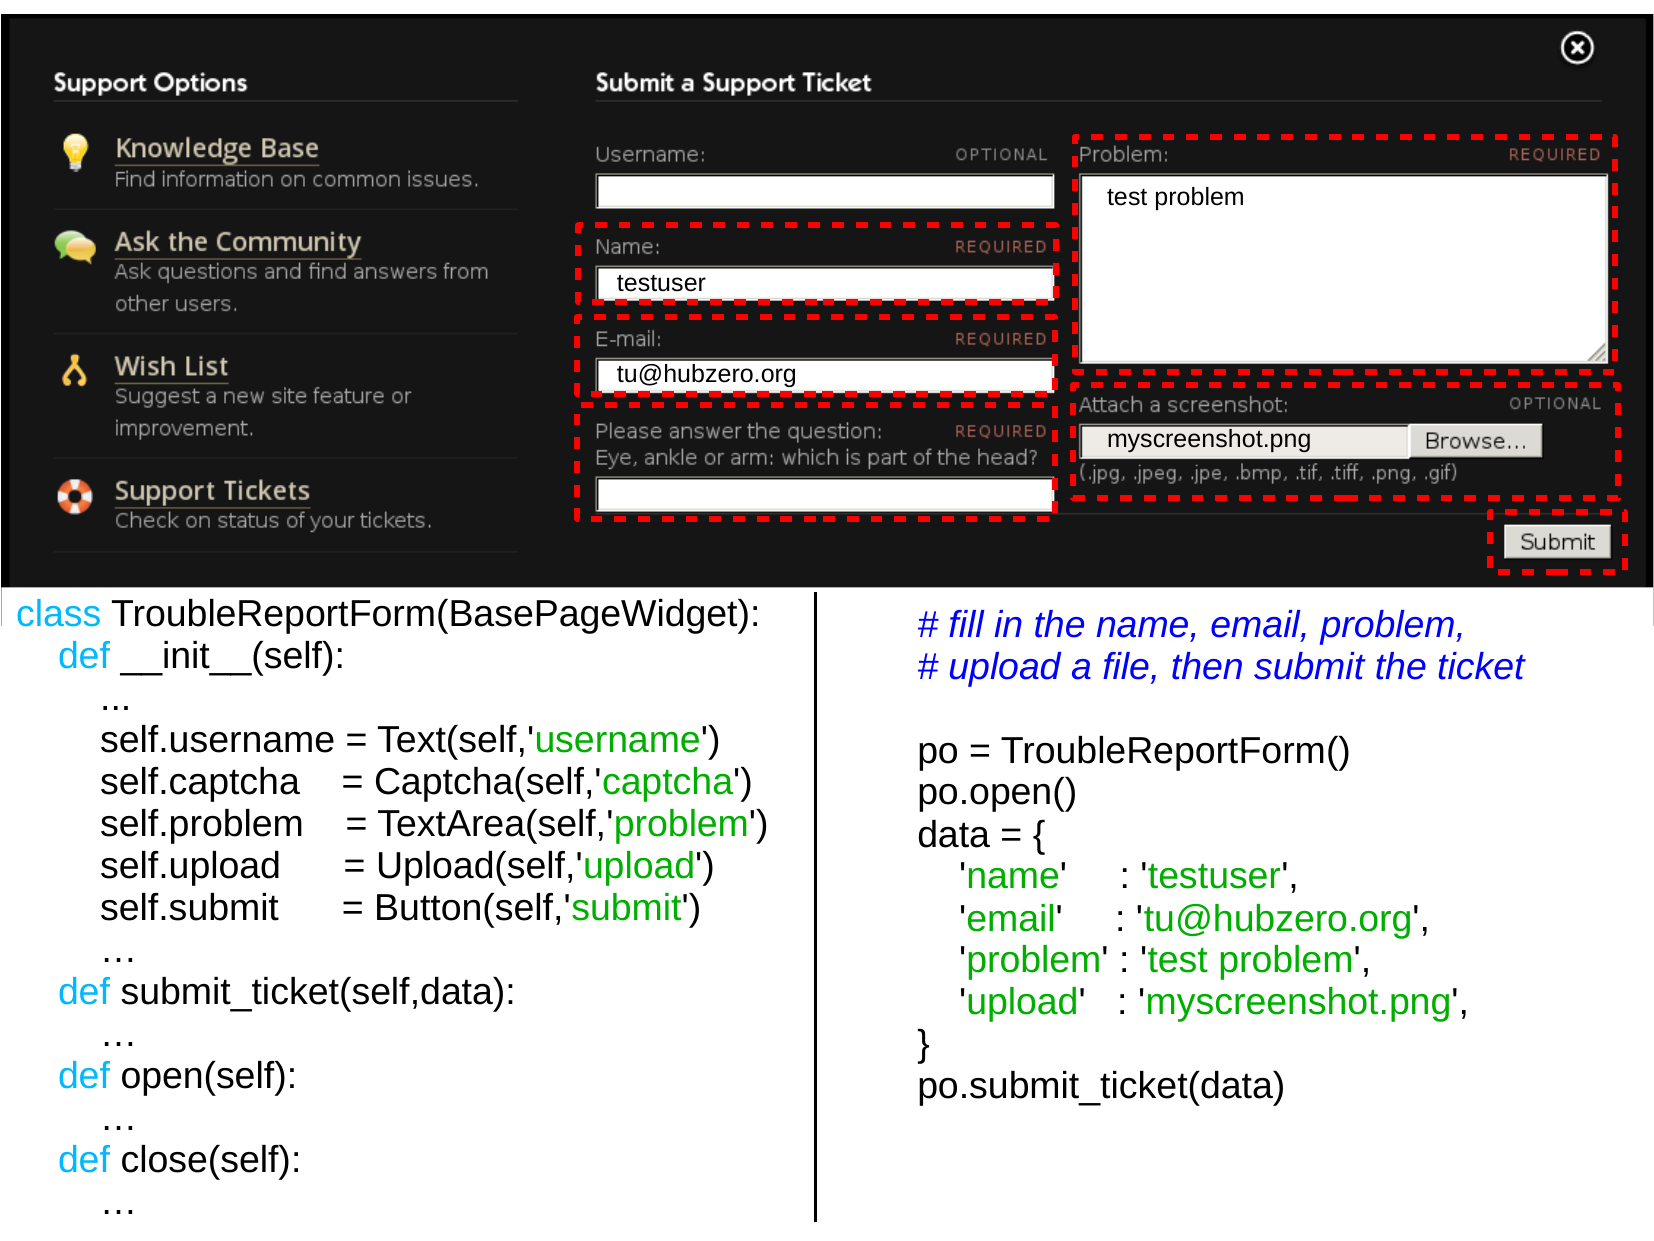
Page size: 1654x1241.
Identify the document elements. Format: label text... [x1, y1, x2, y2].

text_box testuser [602, 260, 722, 304]
text_box class TroubleReportForm(BasePageWidget): def __init__(self): ... self.username = Text(self,'username') self.captcha = Captcha(self,'captcha') self.problem = TextArea(self,'problem') self.upload = Upload(self,'upload') self.submit = Button(self,'submit') … def submit_ticket(self,data): … def open(self): … def close(self): … [1, 585, 784, 1231]
text_box [784, 587, 1654, 1212]
text_box test problem [1092, 175, 1261, 219]
text_box tu@hubzero.org [602, 352, 813, 396]
text_box # fill in the name, email, problem, # upload a file, then submit the ticket po = TroubleReportForm() po.open() data = { 'name' : 'testuser', 'email' : 'tu@hubzero.org', 'problem' : 'test problem', 'upload' : 'myscreenshot.png', } po.submit_ticket(data) [902, 595, 1540, 1115]
text_box myscreenshot.png [1092, 417, 1327, 461]
picture [1, 14, 1654, 587]
